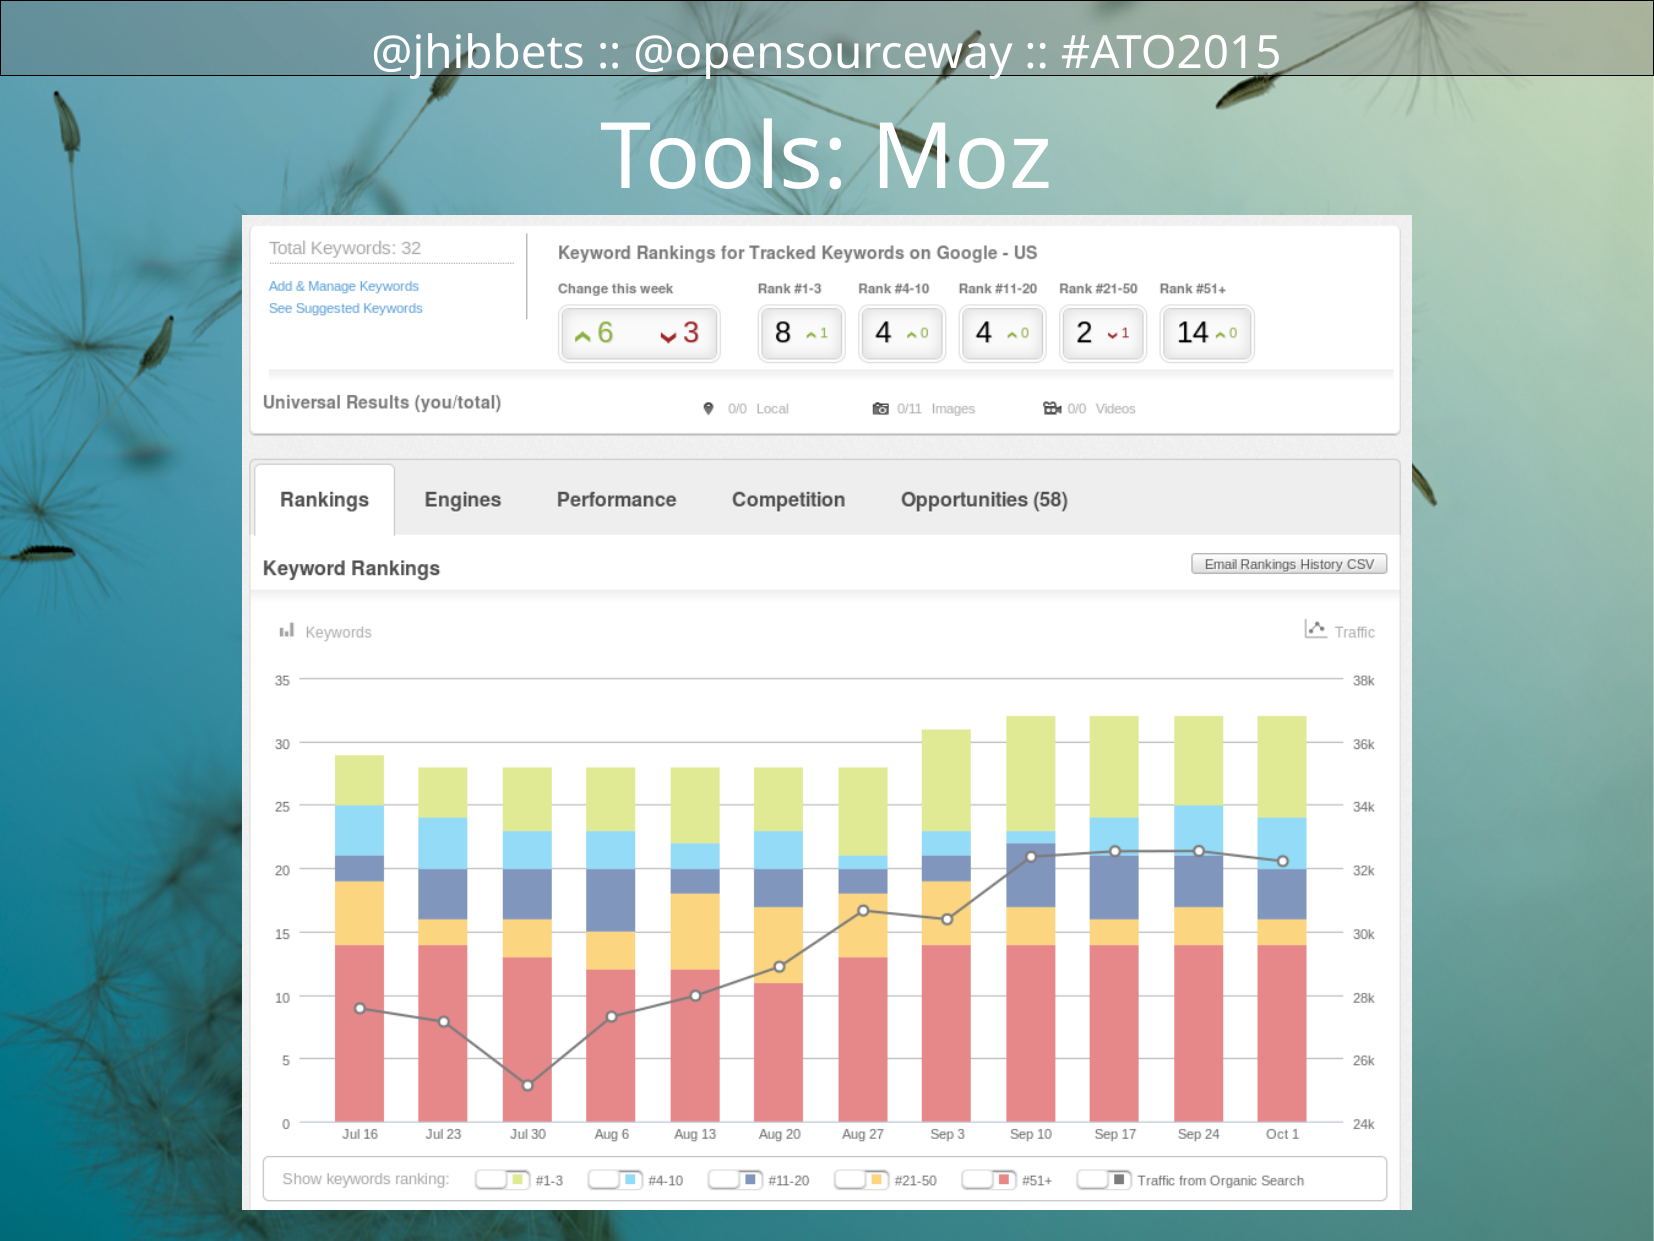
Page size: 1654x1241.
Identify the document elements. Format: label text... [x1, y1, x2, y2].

picture [0, 76, 1654, 1241]
title Tools: Moz [82, 49, 1571, 257]
